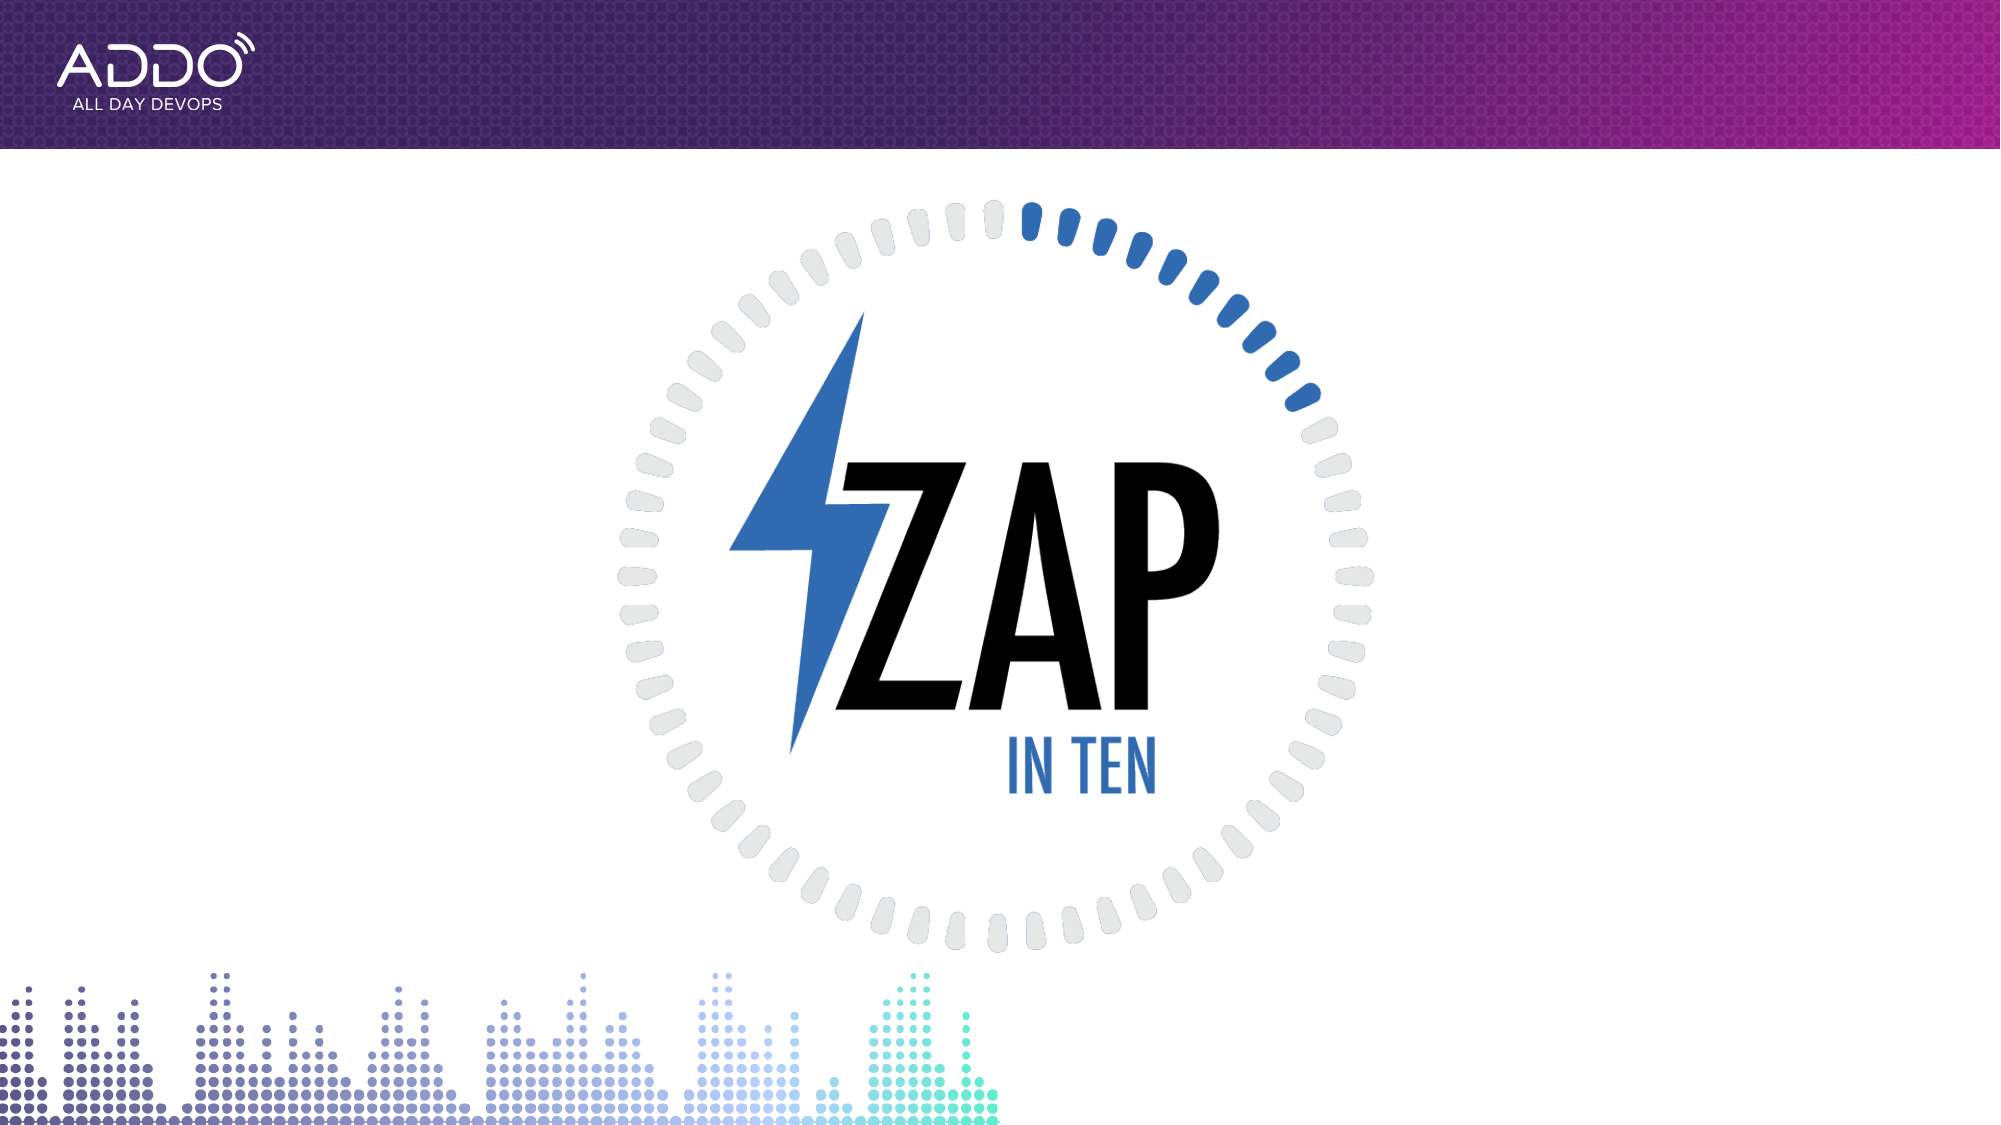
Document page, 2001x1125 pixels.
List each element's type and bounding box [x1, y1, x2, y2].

picture [57, 32, 255, 110]
picture [0, 110, 1503, 1125]
